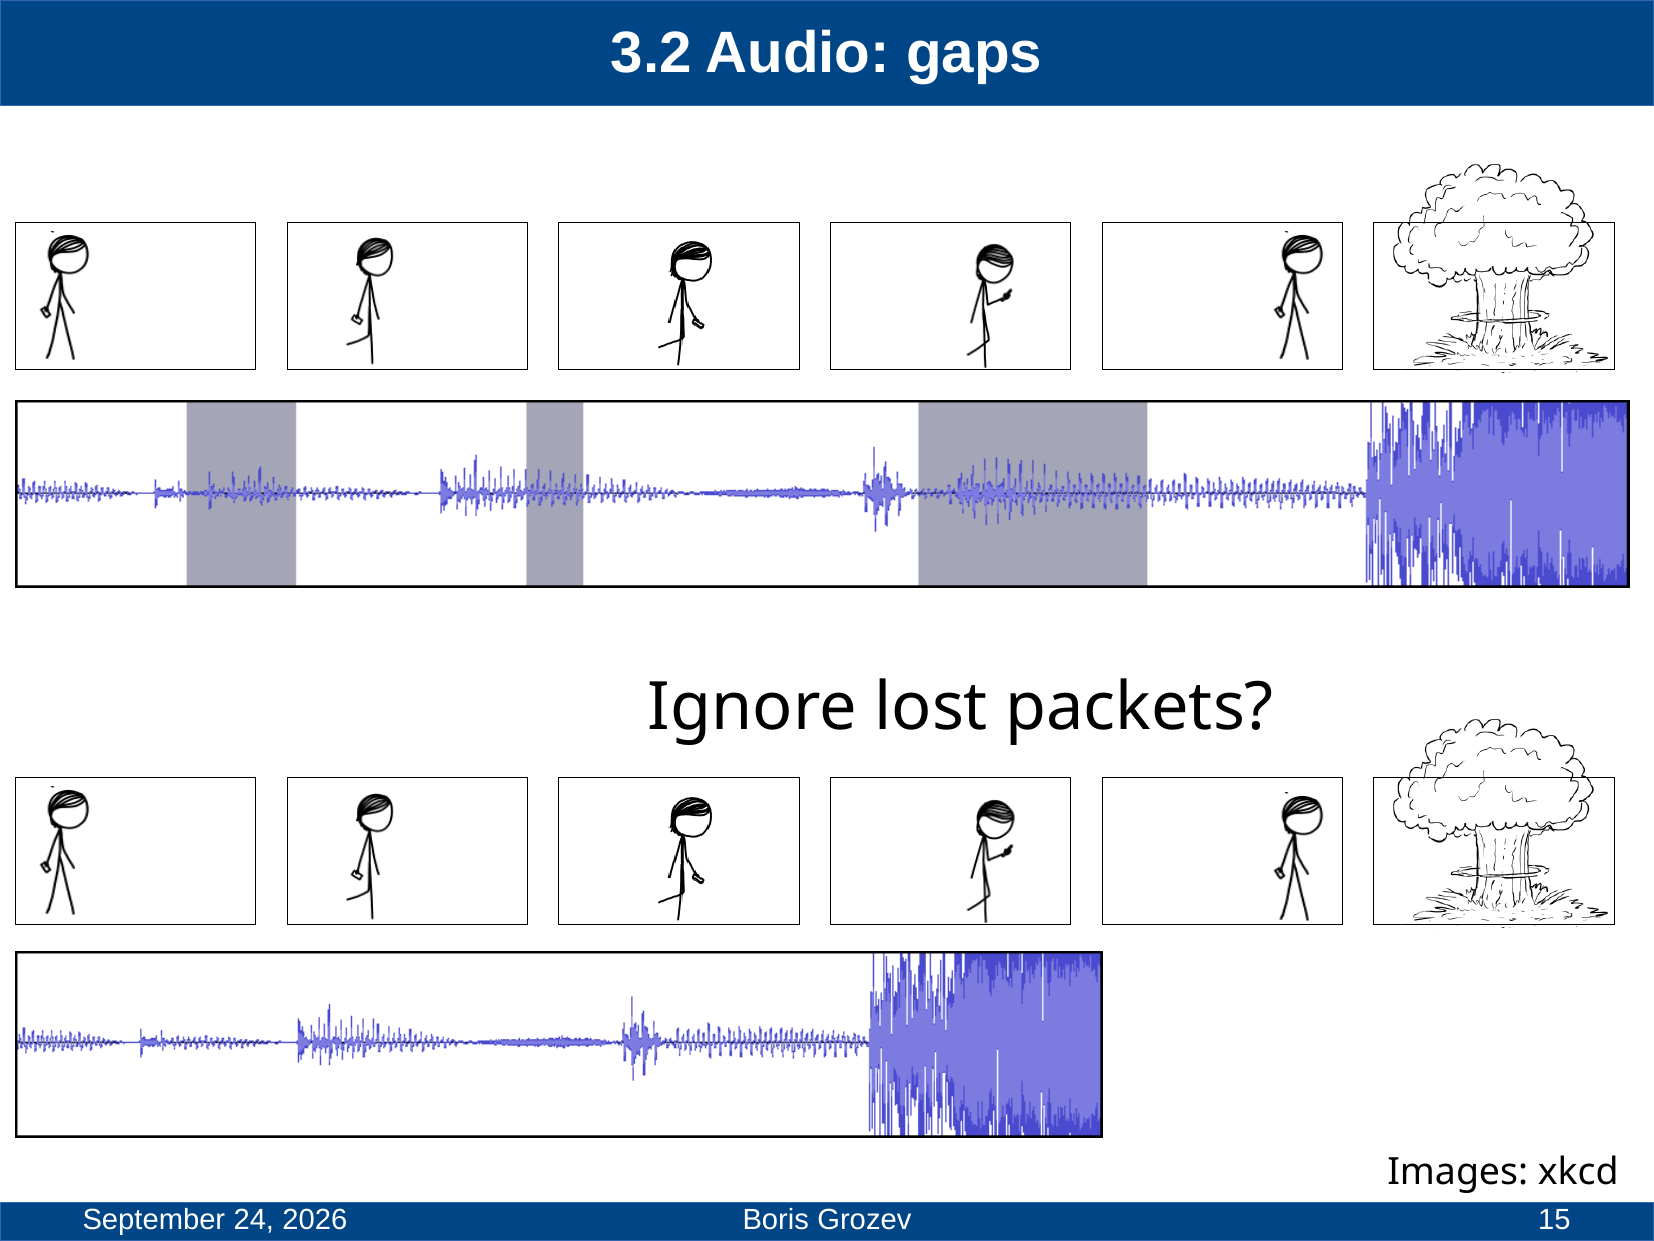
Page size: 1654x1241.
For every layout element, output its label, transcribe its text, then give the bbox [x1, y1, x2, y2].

picture [337, 925, 408, 929]
title 3.2 Audio: gaps [0, 0, 1654, 106]
picture [1377, 156, 1615, 383]
picture [30, 231, 101, 368]
picture [1264, 925, 1335, 929]
picture [650, 925, 721, 929]
picture [337, 792, 408, 924]
picture [337, 370, 408, 374]
picture [1264, 231, 1335, 368]
picture [15, 951, 1103, 1138]
picture [650, 236, 721, 369]
picture [951, 370, 1022, 374]
picture [15, 400, 1630, 588]
picture [30, 786, 101, 924]
picture [951, 792, 1023, 924]
text_box Ignore lost packets? [633, 651, 1071, 744]
picture [1377, 711, 1615, 939]
picture [951, 236, 1022, 369]
picture [650, 792, 721, 924]
picture [1264, 792, 1335, 924]
picture [650, 370, 721, 374]
picture [951, 925, 1023, 929]
picture [337, 236, 408, 369]
text_box Images: xkcd [1372, 1137, 1627, 1201]
